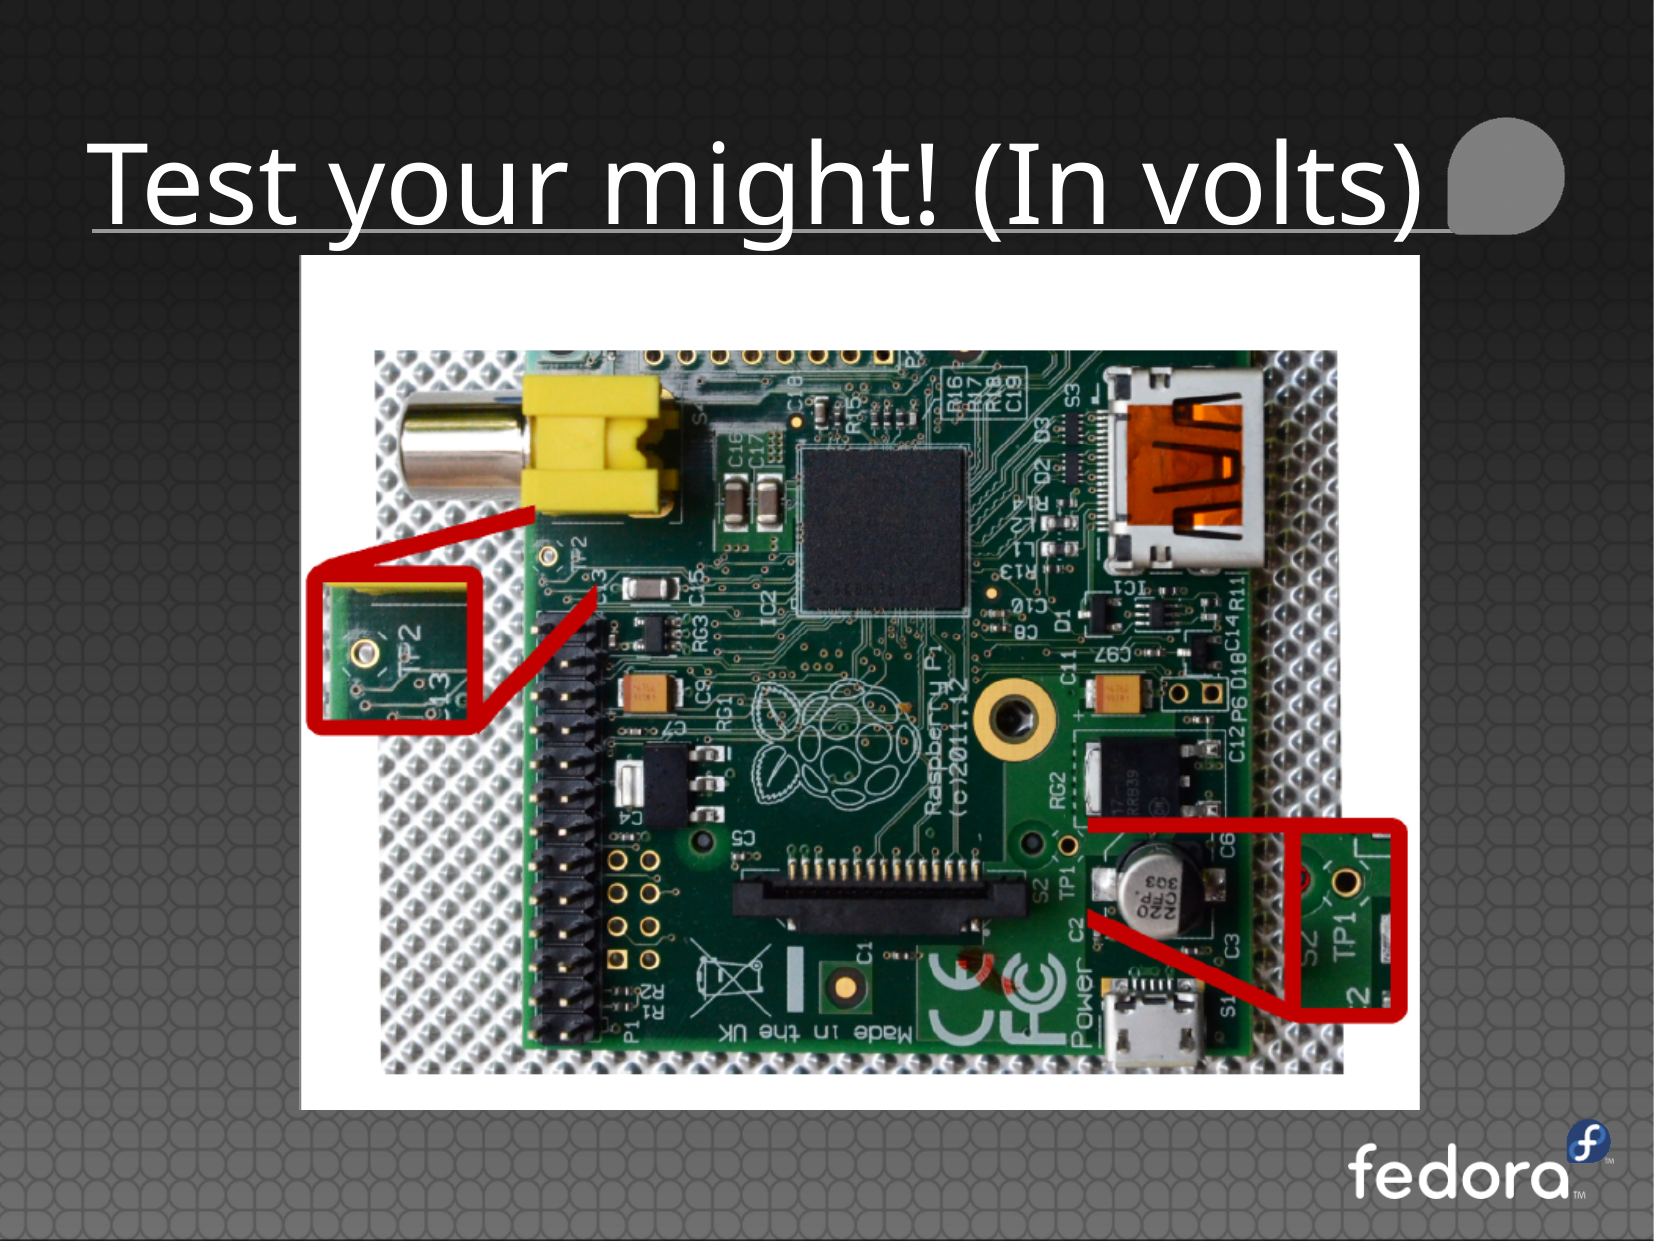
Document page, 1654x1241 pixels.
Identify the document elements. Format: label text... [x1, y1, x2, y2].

title Test your might! (In volts) [86, 112, 1576, 249]
picture [0, 0, 1654, 1241]
